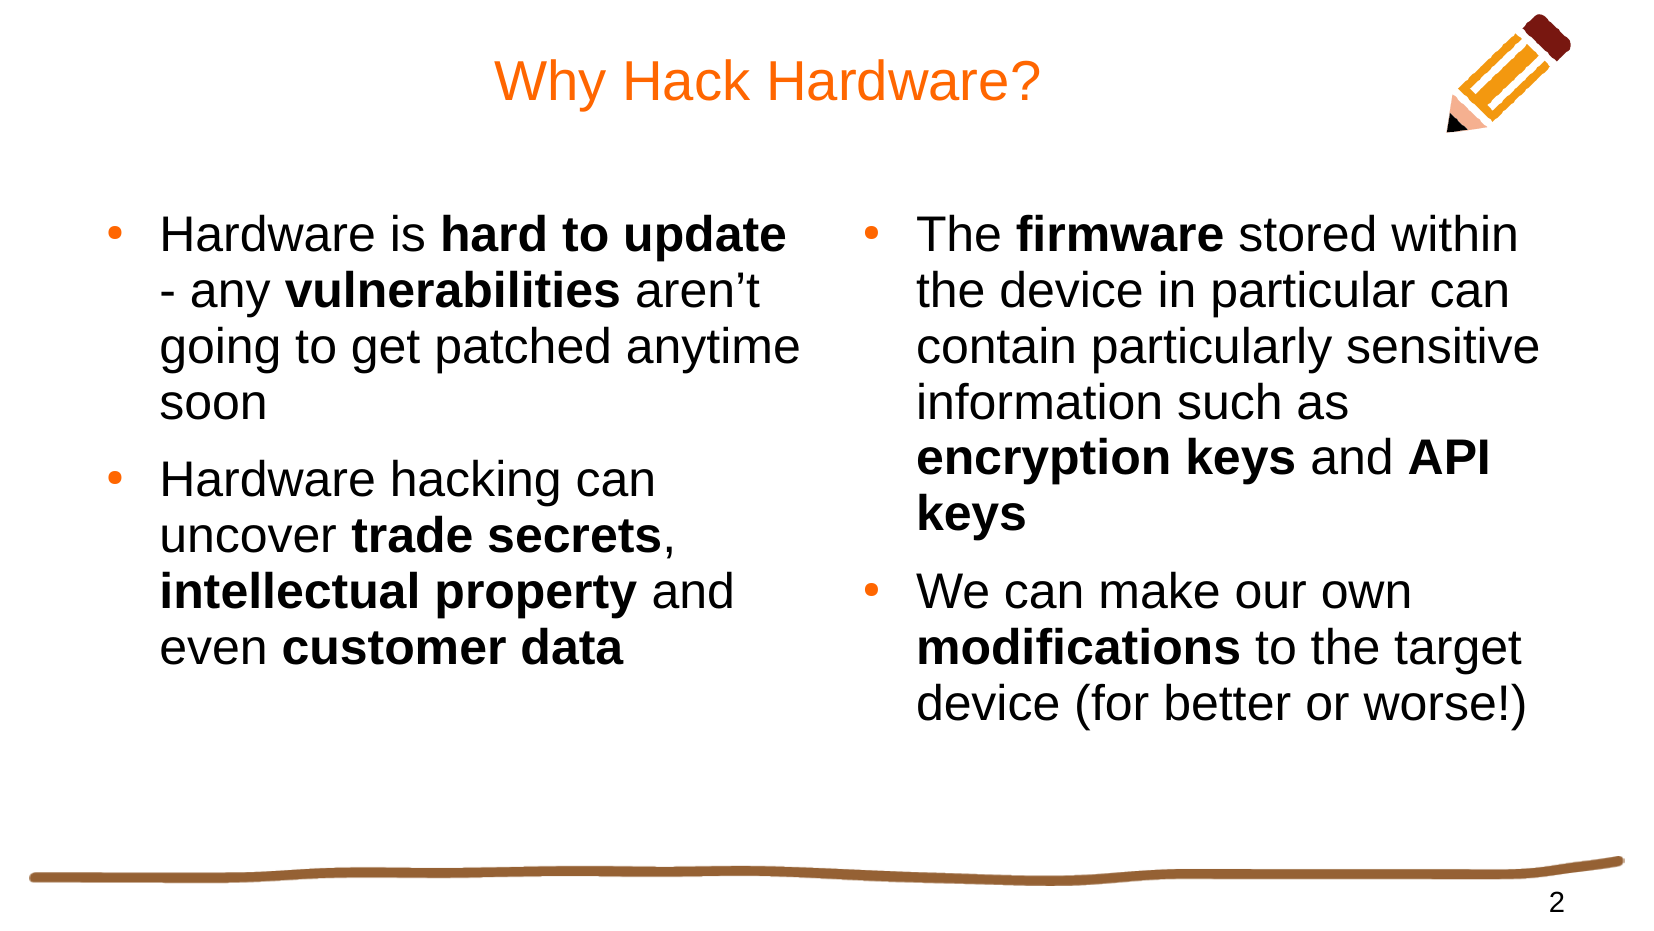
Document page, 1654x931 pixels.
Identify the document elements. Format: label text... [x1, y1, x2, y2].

picture [1446, 14, 1571, 133]
list Hardware is hard to update - any vulnerabilities aren’t going to get patched anytime soon Hardware hacking can uncover trade secrets, intellectual property and even customer data [88, 206, 809, 857]
list The firmware stored within the device in particular can contain particularly sensitive information such as encryption keys and API keys We can make our own modifications to the target device (for better or worse!) [845, 206, 1566, 857]
picture [29, 856, 1625, 886]
title Why Hack Hardware? [88, 29, 1447, 133]
